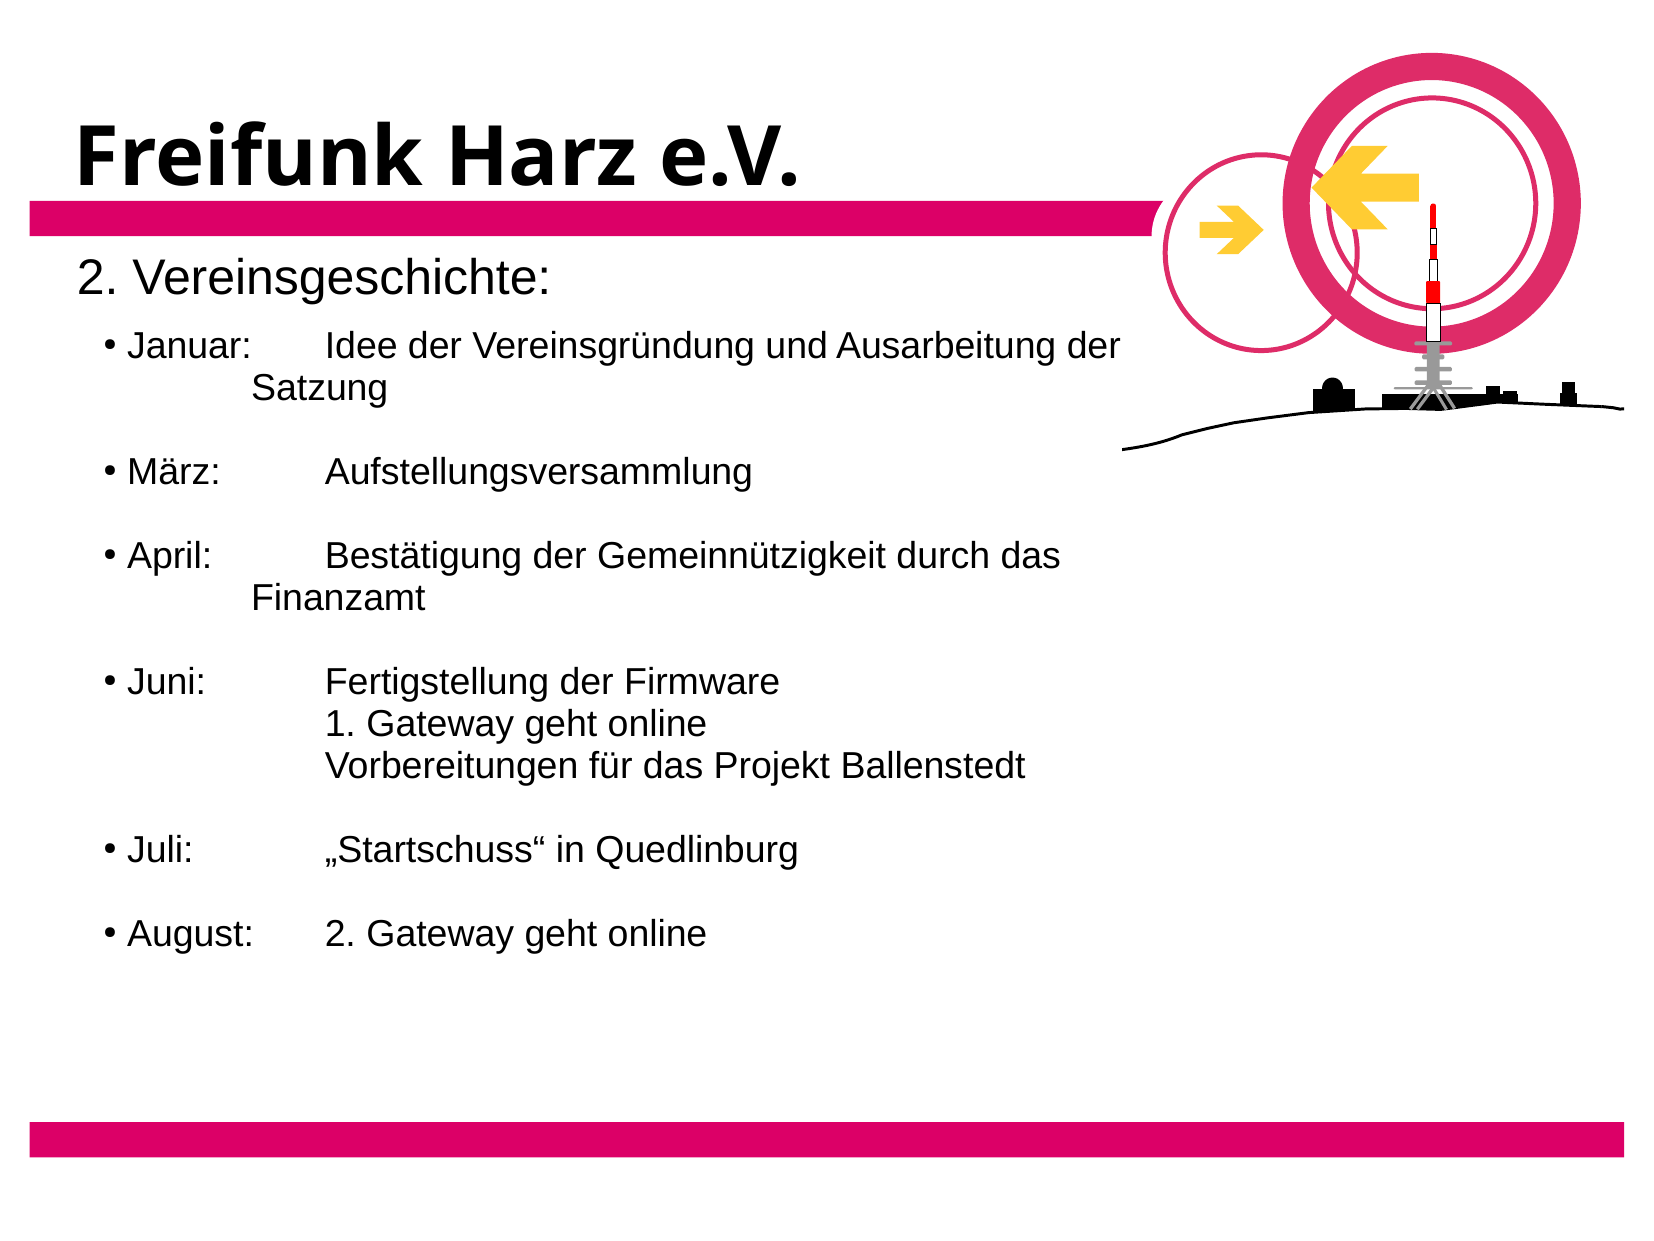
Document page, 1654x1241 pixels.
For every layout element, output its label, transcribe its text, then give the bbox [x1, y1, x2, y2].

text_box Januar: Idee der Vereinsgründung und Ausarbeitung der Satzung März: Aufstellungsversammlung April: Bestätigung der Gemeinnützigkeit durch das Finanzamt Juni: Fertigstellung der Firmware 1. Gateway geht online Vorbereitungen für das Projekt Ballenstedt Juli: „Startschuss“ in Quedlinburg August: 2. Gateway geht online [88, 317, 1152, 1088]
subtitle 2. Vereinsgeschichte: [76, 218, 697, 337]
